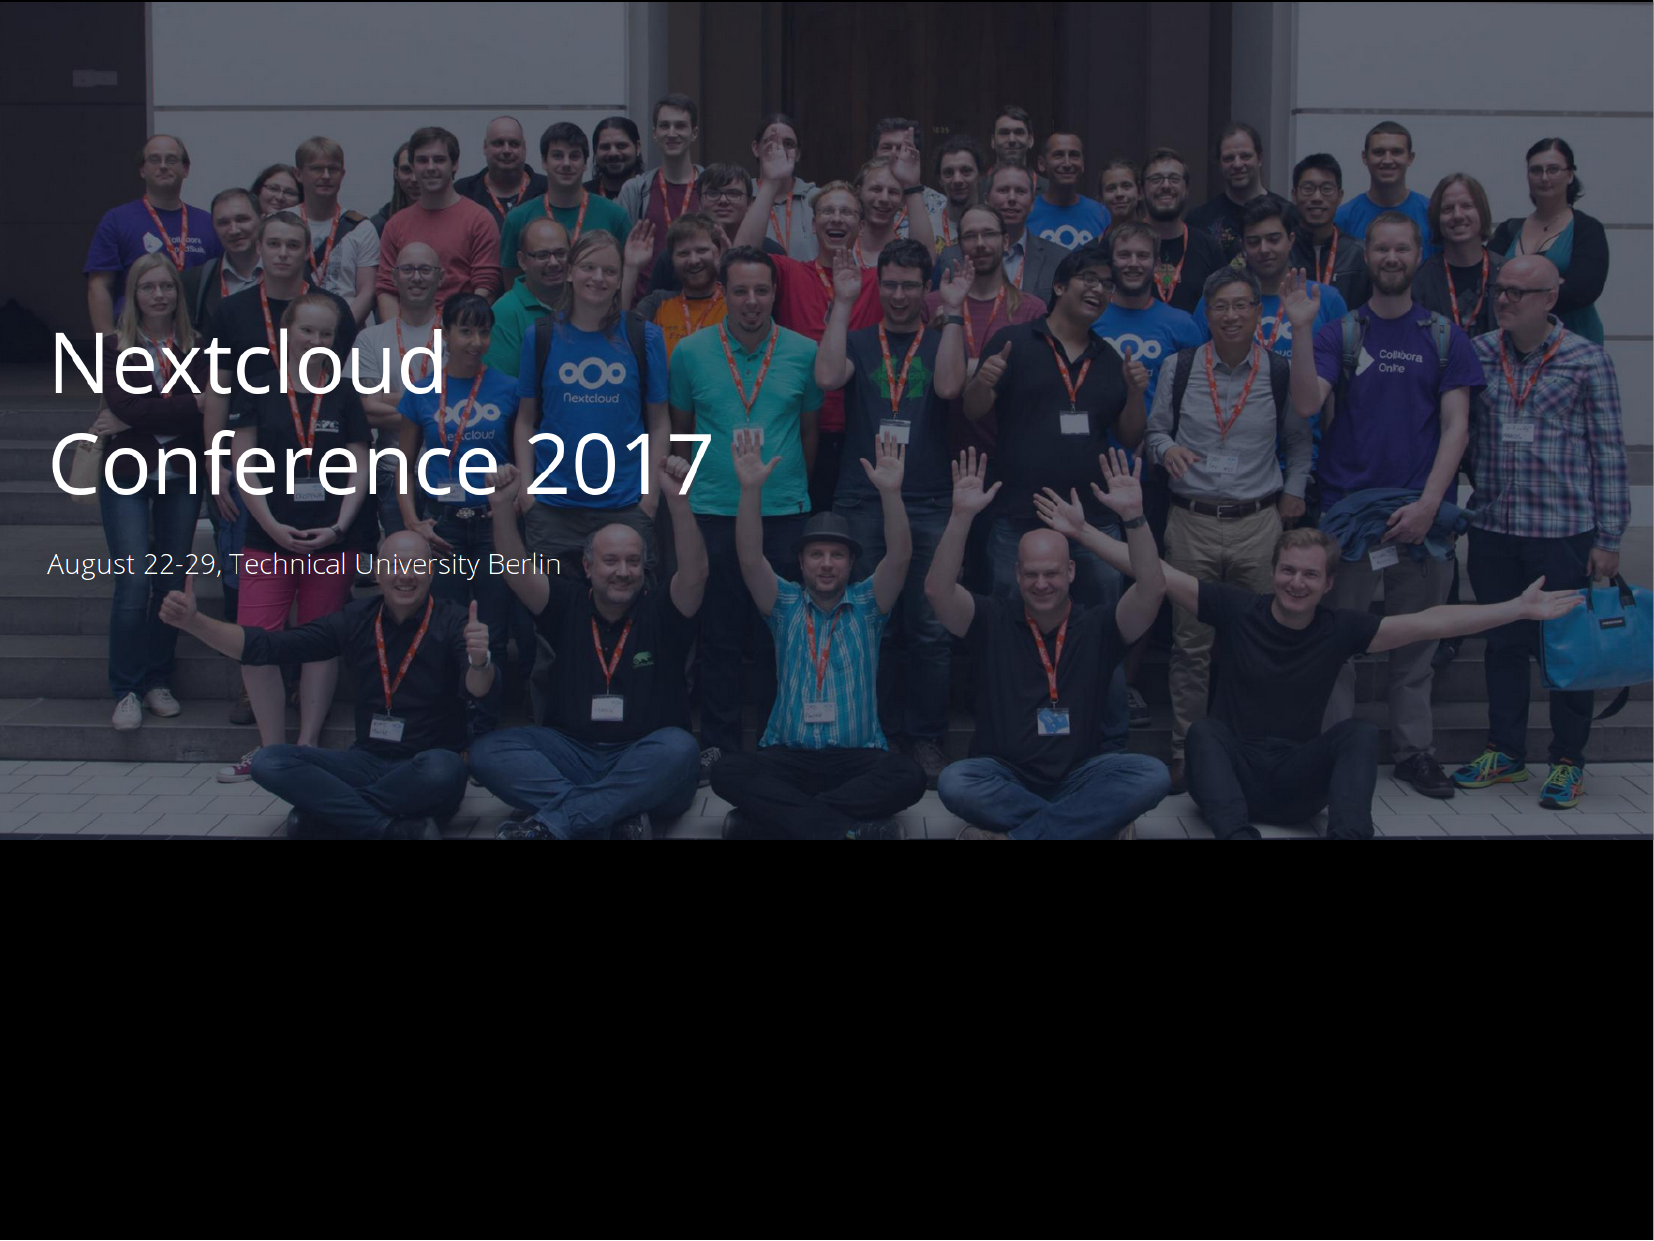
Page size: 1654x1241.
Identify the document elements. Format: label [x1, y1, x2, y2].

picture [0, 2, 1654, 841]
